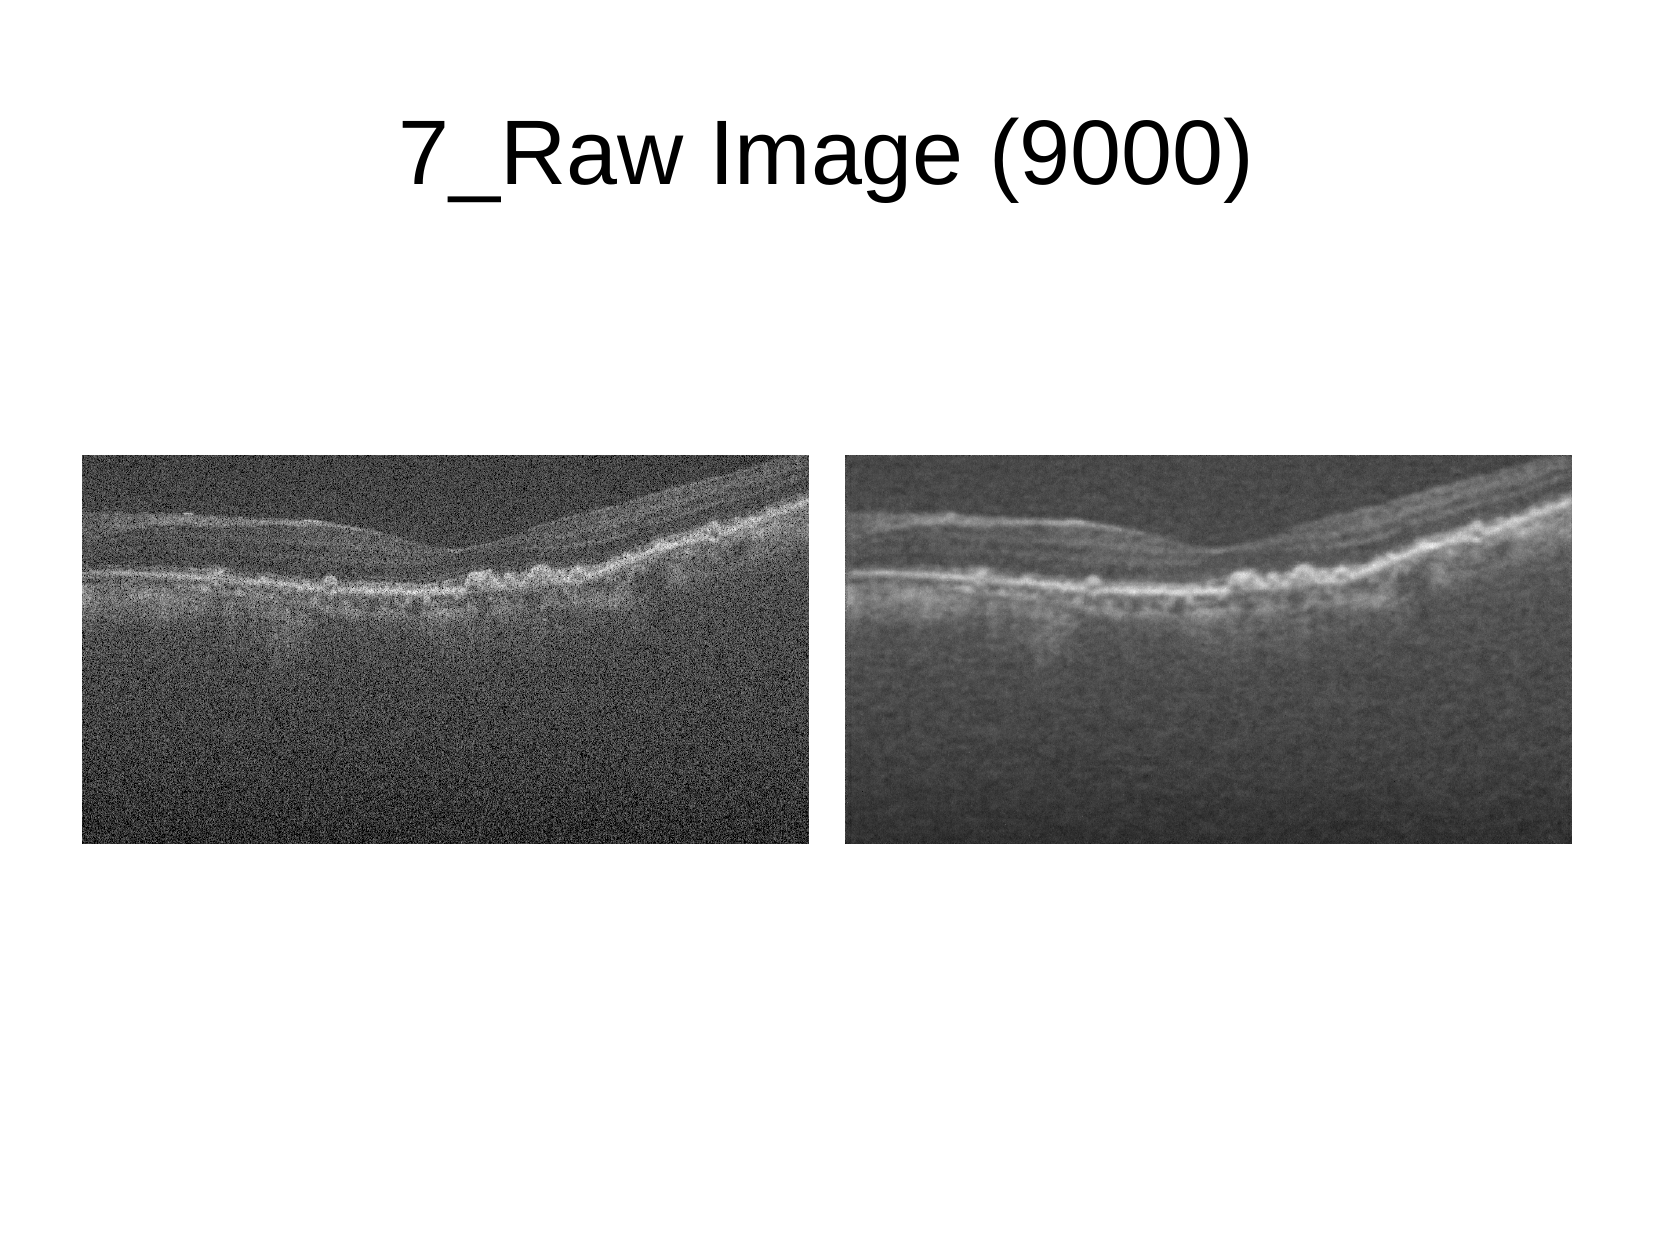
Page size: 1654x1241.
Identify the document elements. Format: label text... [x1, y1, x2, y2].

picture [845, 455, 1572, 845]
title 7_Raw Image (9000) [82, 49, 1571, 257]
picture [82, 455, 809, 845]
